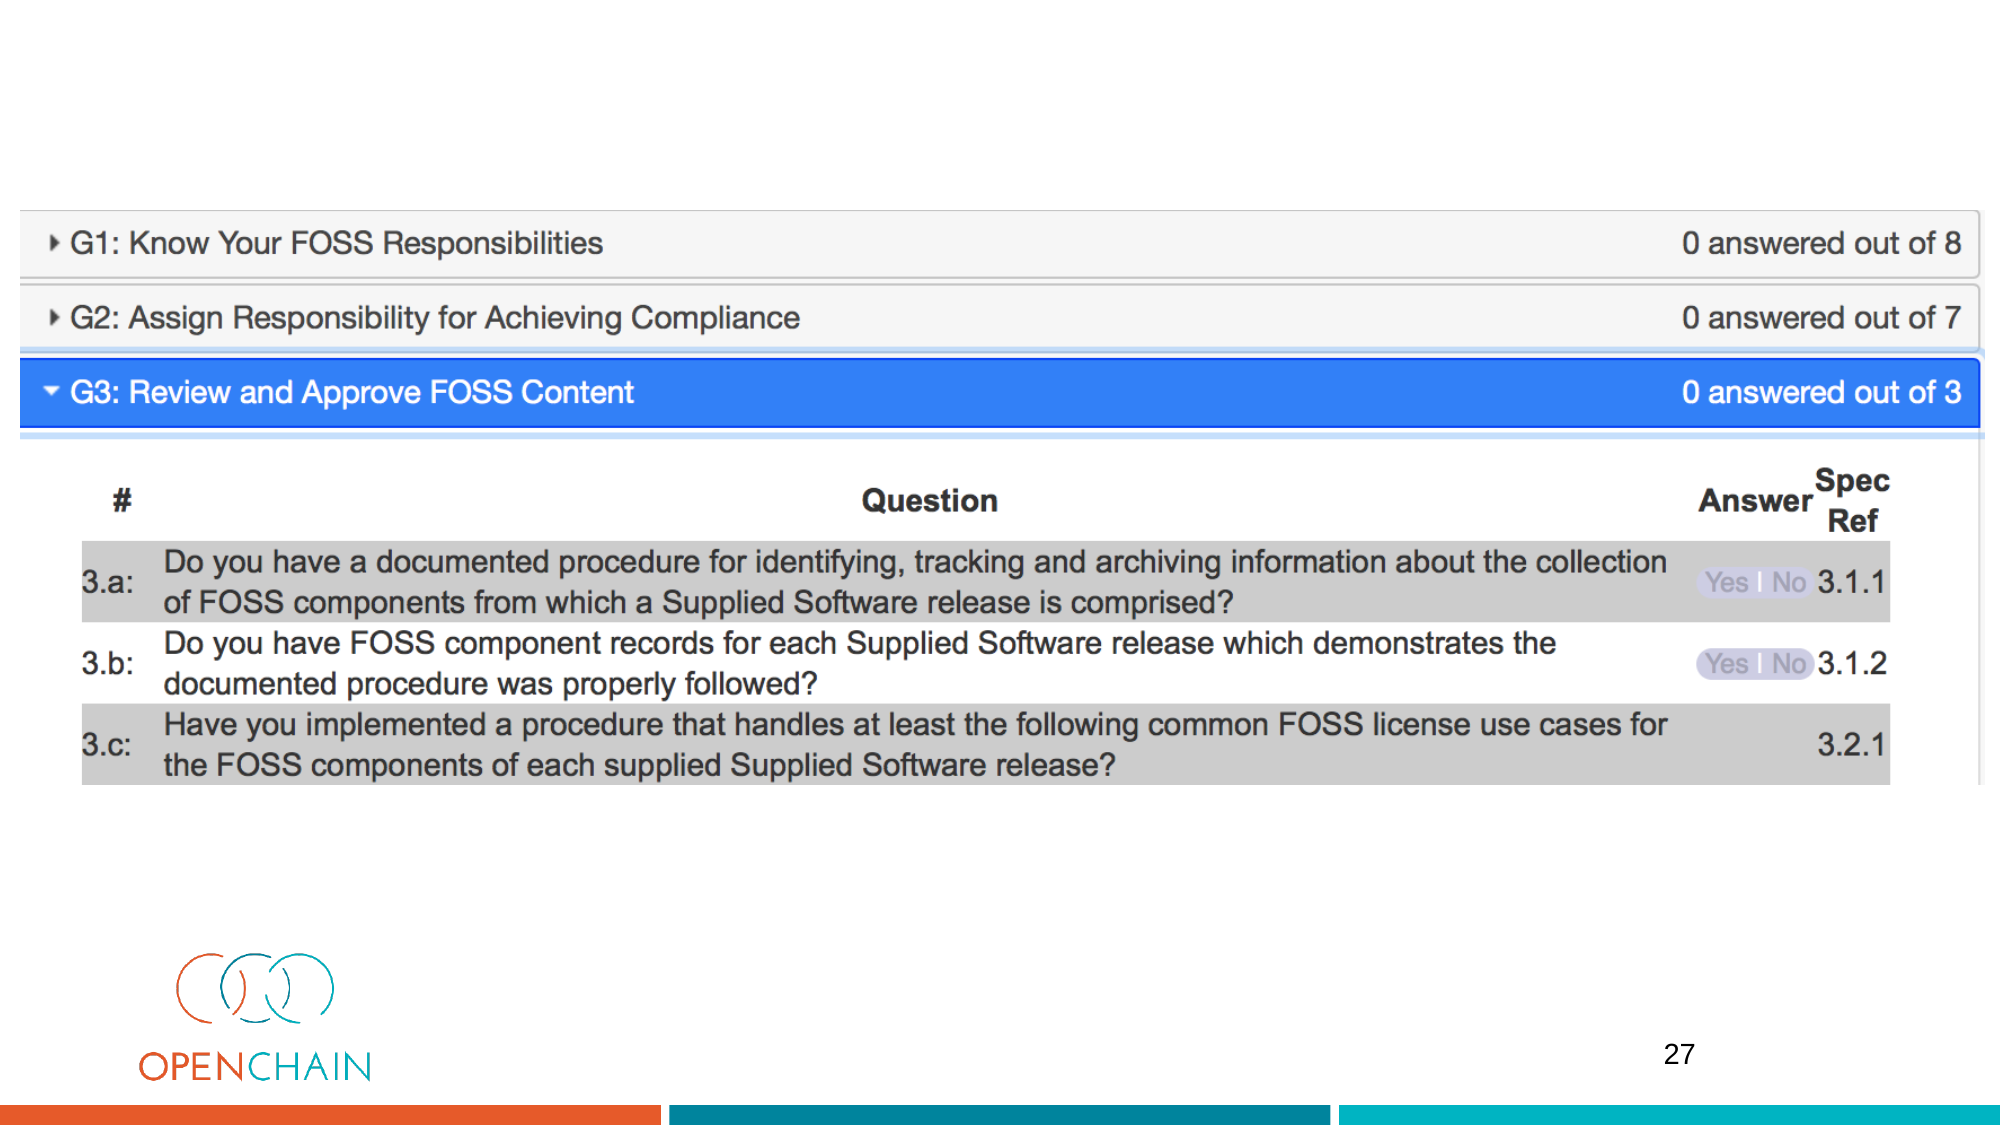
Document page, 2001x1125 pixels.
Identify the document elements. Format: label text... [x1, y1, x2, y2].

slide_number <number> [1648, 1022, 1863, 1083]
picture [20, 210, 1985, 785]
picture [137, 951, 372, 1082]
